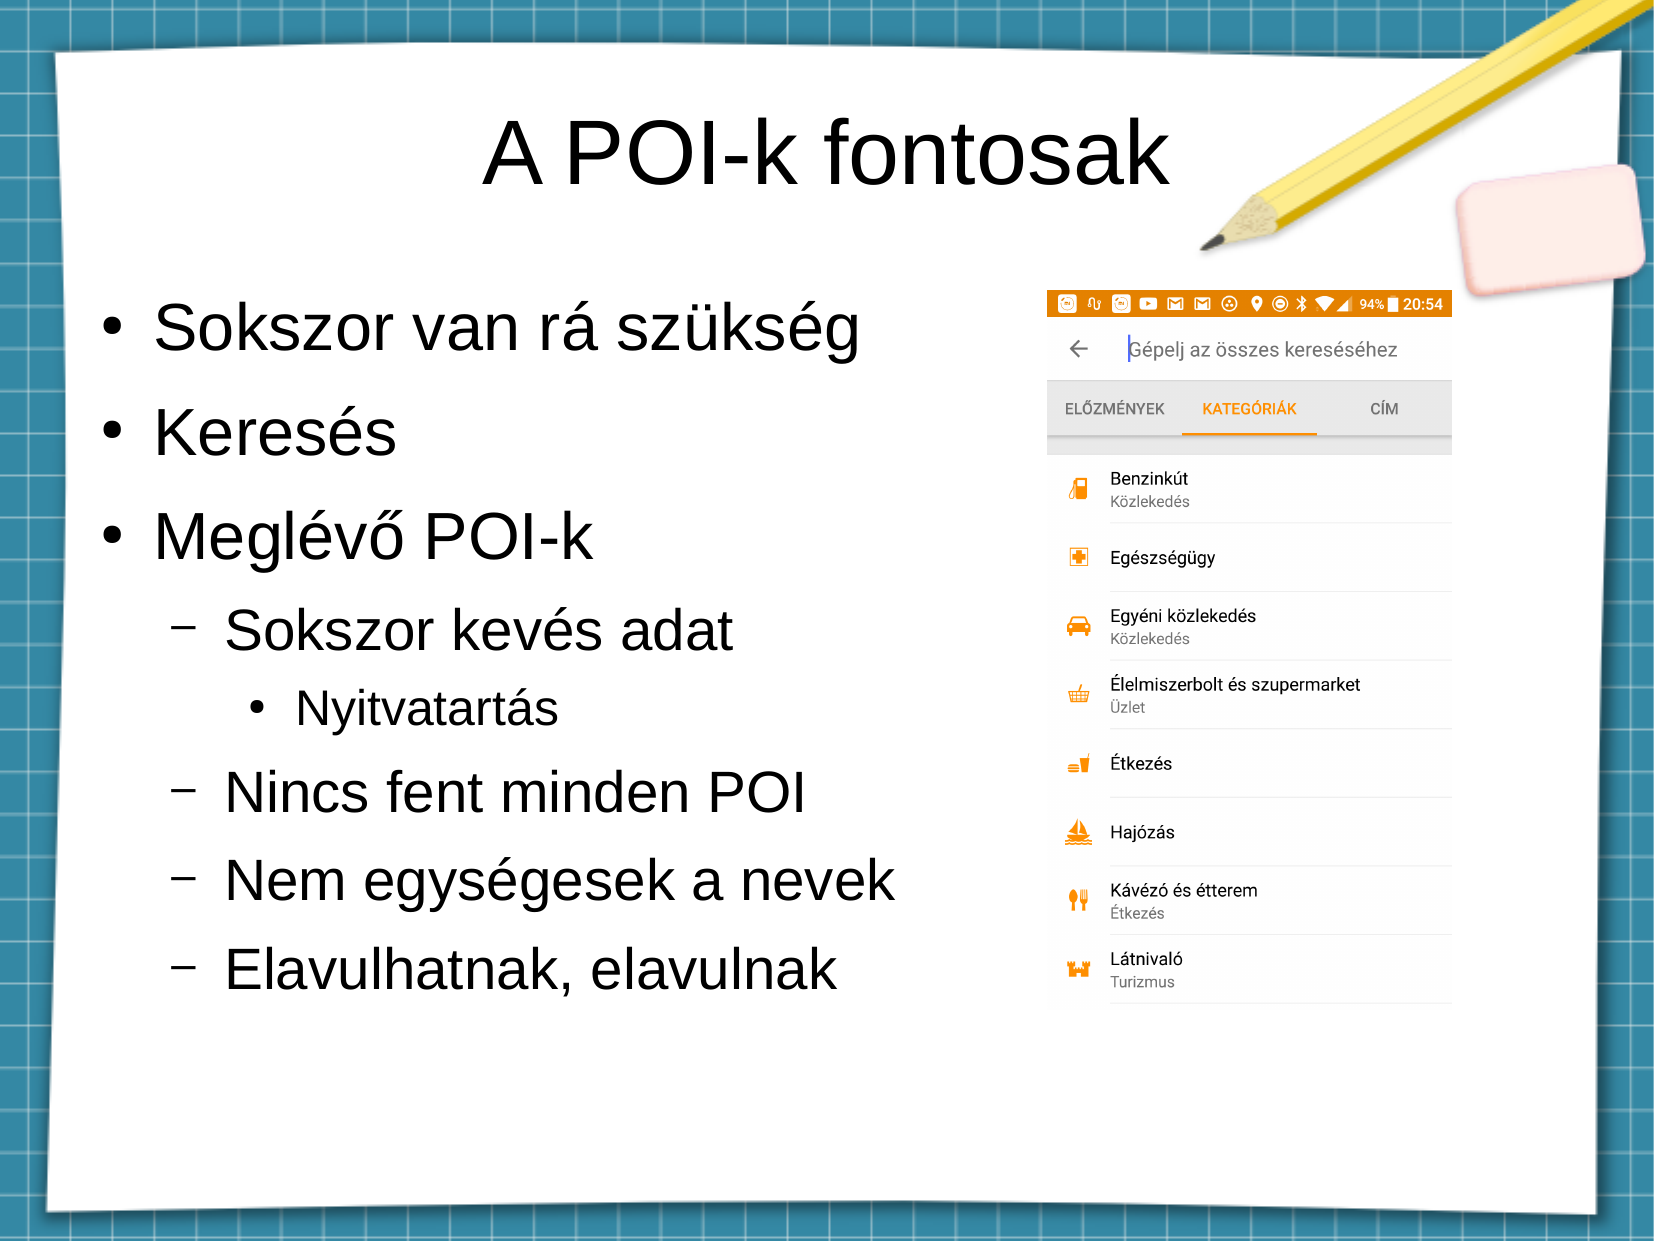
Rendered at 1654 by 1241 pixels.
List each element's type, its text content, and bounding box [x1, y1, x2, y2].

list Sokszor van rá szükség Keresés Meglévő POI-k Sokszor kevés adat Nyitvatartás Nincs fent minden POI Nem egységesek a nevek Elavulhatnak, elavulnak [82, 290, 934, 1010]
title A POI-k fontosak [82, 49, 1571, 257]
picture [0, 0, 1654, 1241]
